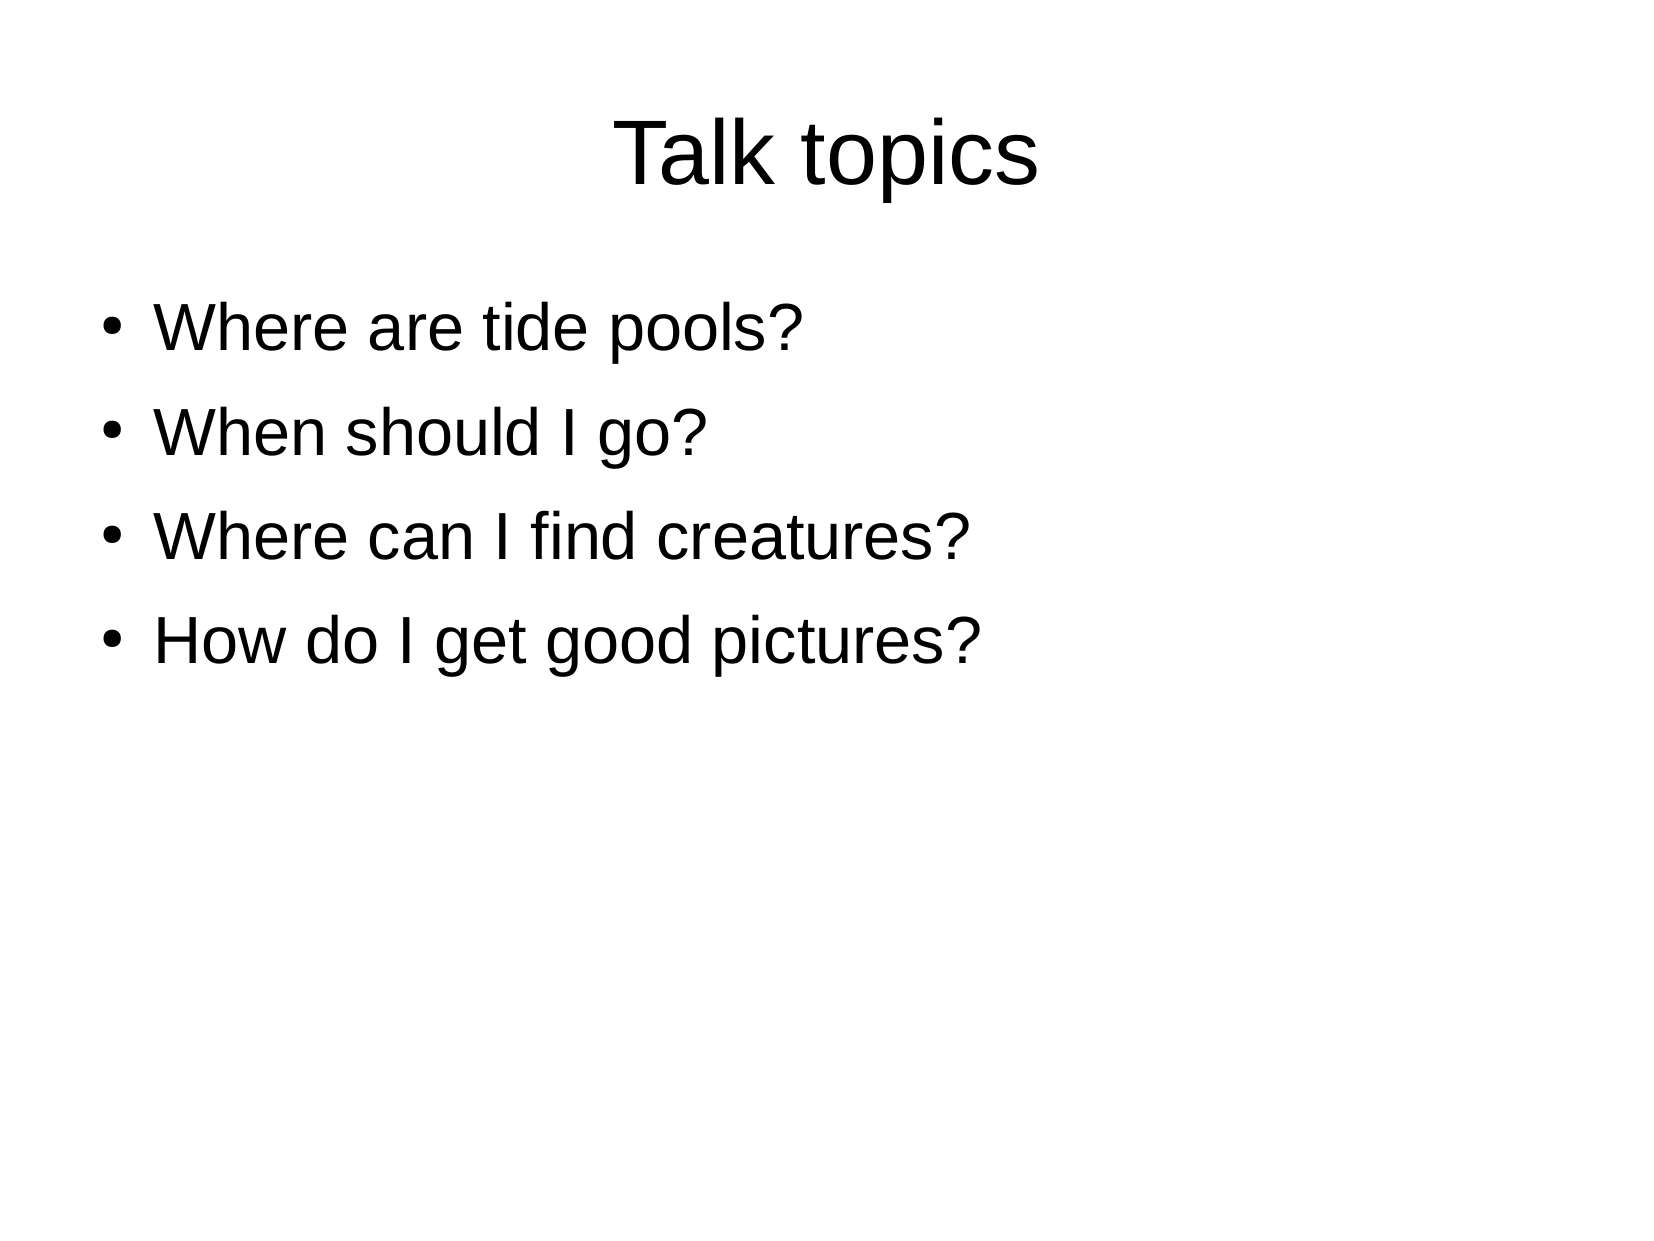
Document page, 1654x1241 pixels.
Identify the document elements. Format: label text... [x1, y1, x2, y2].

title Talk topics [82, 49, 1571, 257]
list Where are tide pools? When should I go? Where can I find creatures? How do I get good pictures? [82, 290, 1571, 1010]
